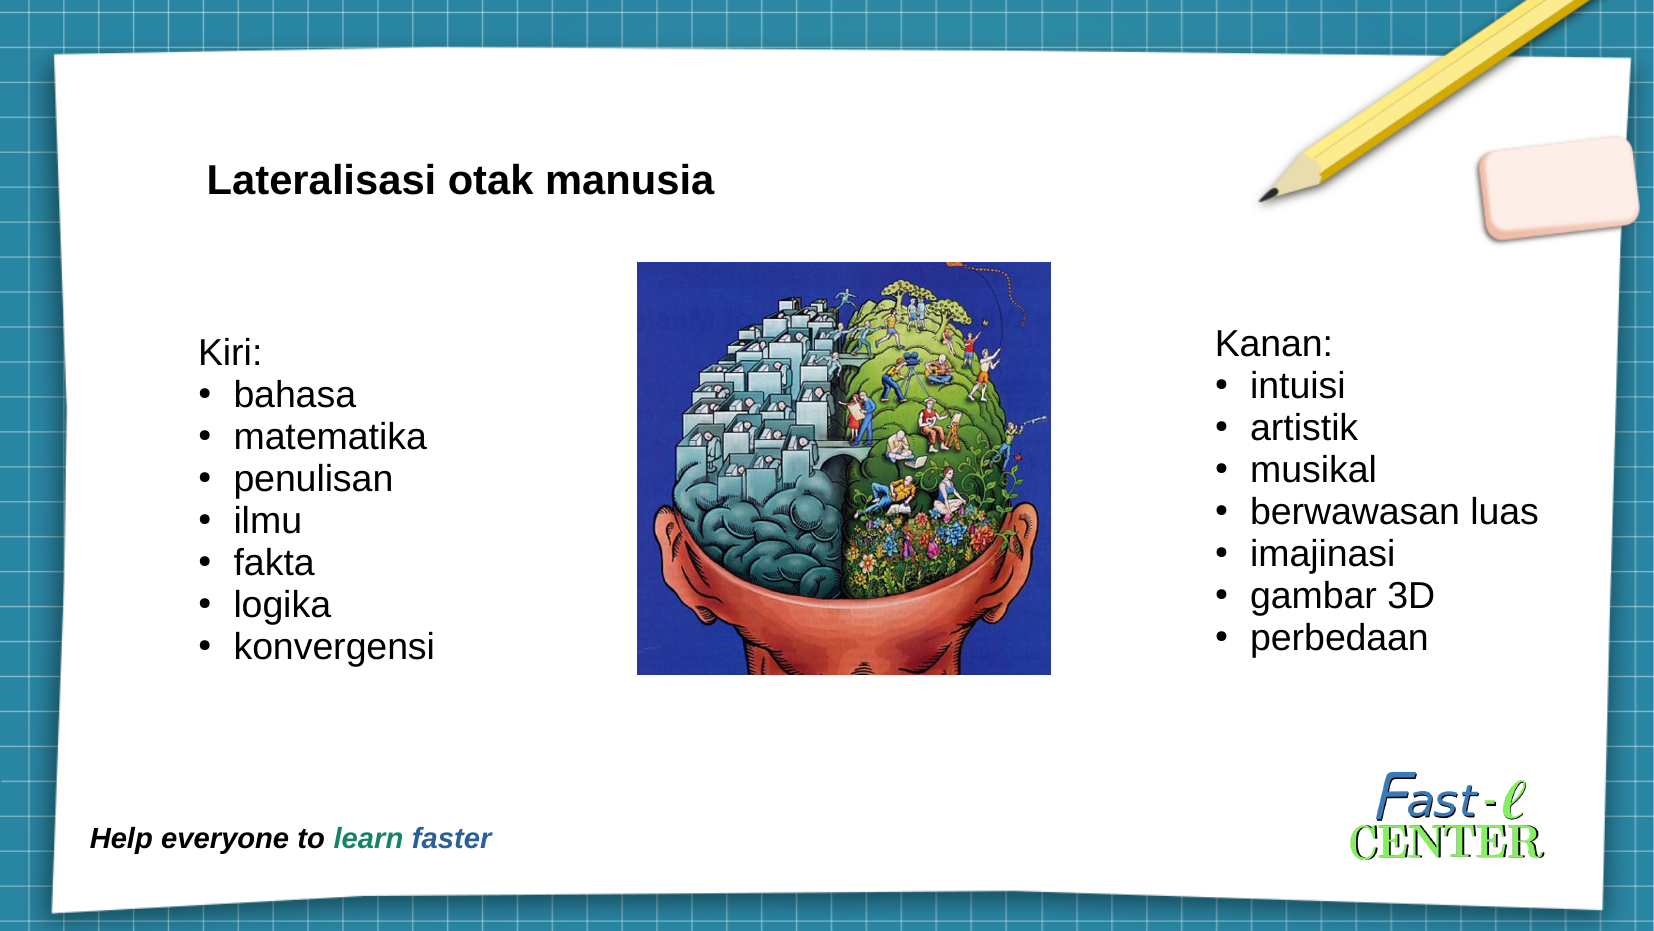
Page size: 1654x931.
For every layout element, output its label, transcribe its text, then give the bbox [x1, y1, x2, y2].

text_box Kanan: intuisi artistik musikal berwawasan luas imajinasi gambar 3D perbedaan [1200, 315, 1554, 666]
text_box Kiri: bahasa matematika penulisan ilmu fakta logika konvergensi [183, 324, 451, 676]
text_box Lateralisasi otak manusia [191, 149, 788, 214]
picture [0, 0, 1654, 931]
text_box Help everyone to learn faster [75, 814, 507, 863]
